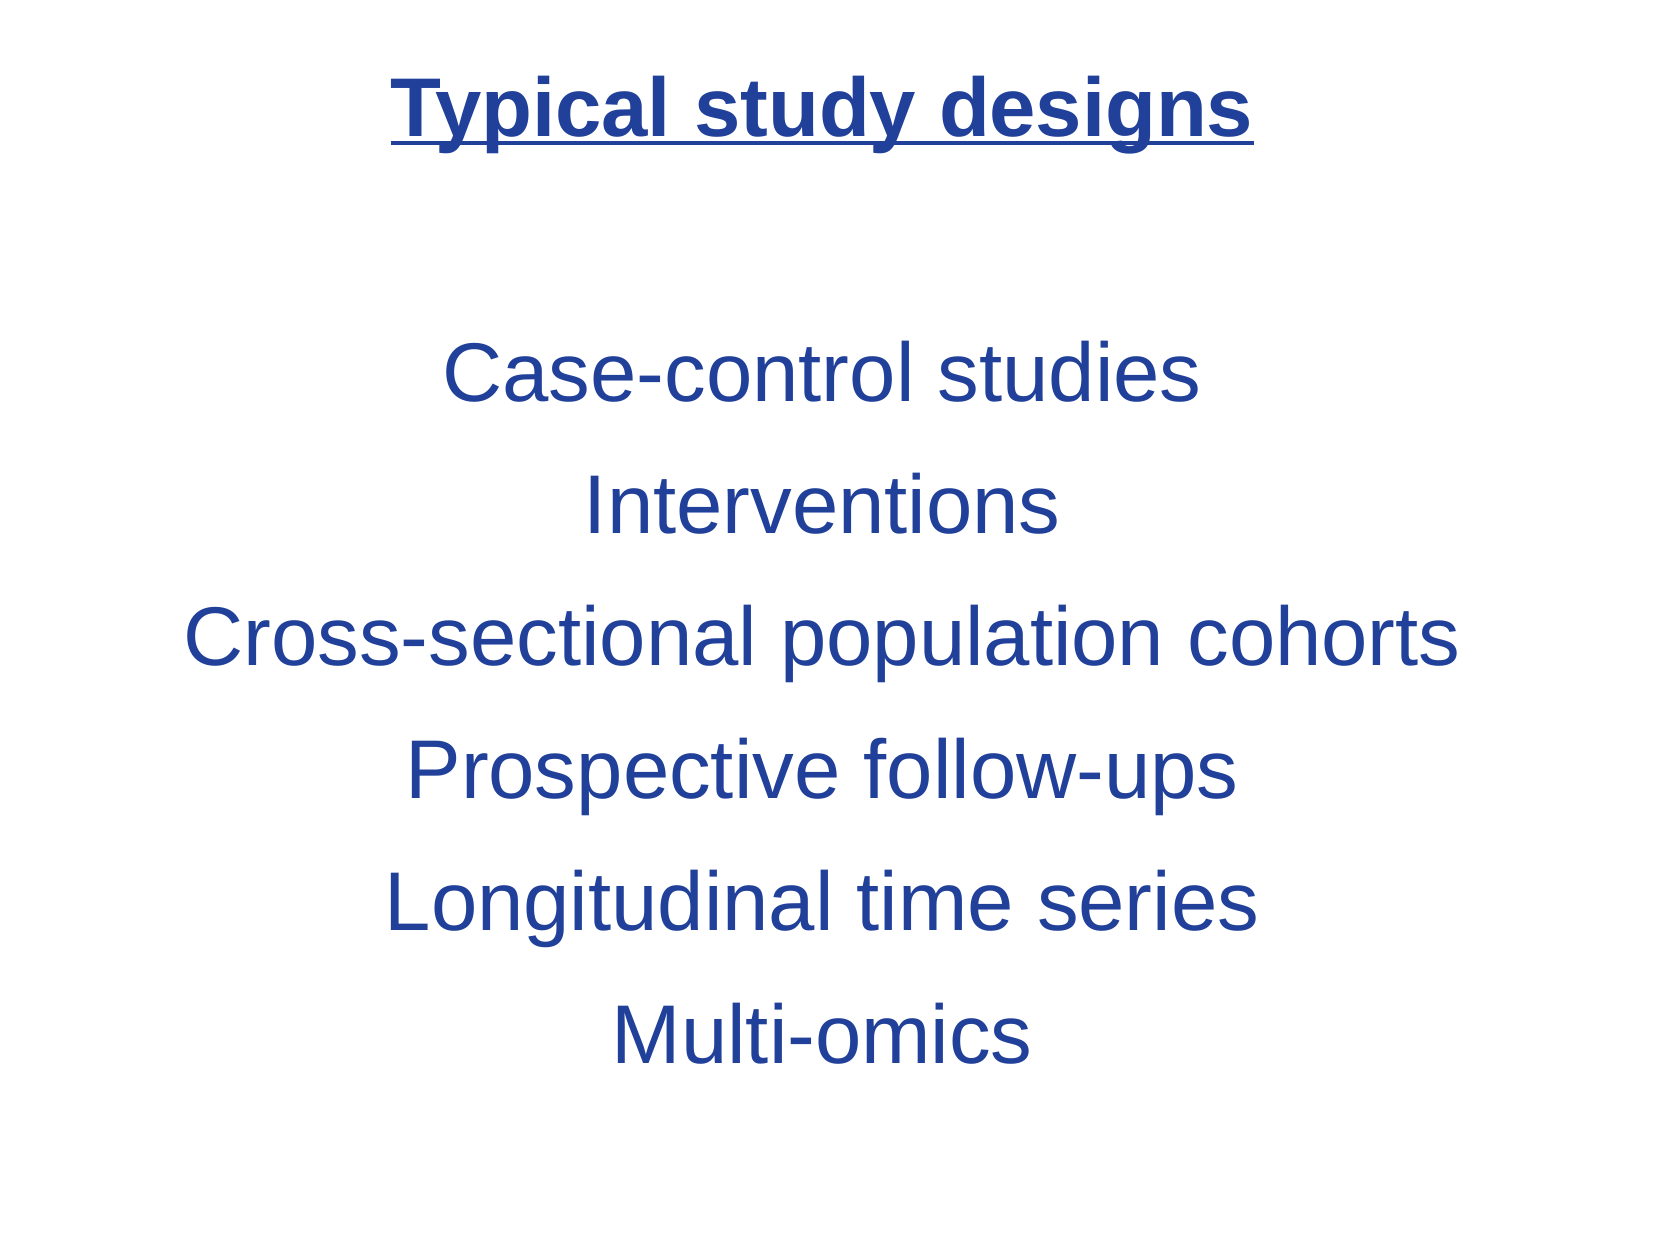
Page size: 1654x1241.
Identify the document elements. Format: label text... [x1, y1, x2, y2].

list Typical study designs Case-control studies Interventions Cross-sectional population cohorts Prospective follow-ups Longitudinal time series Multi-omics [111, 52, 1534, 1190]
